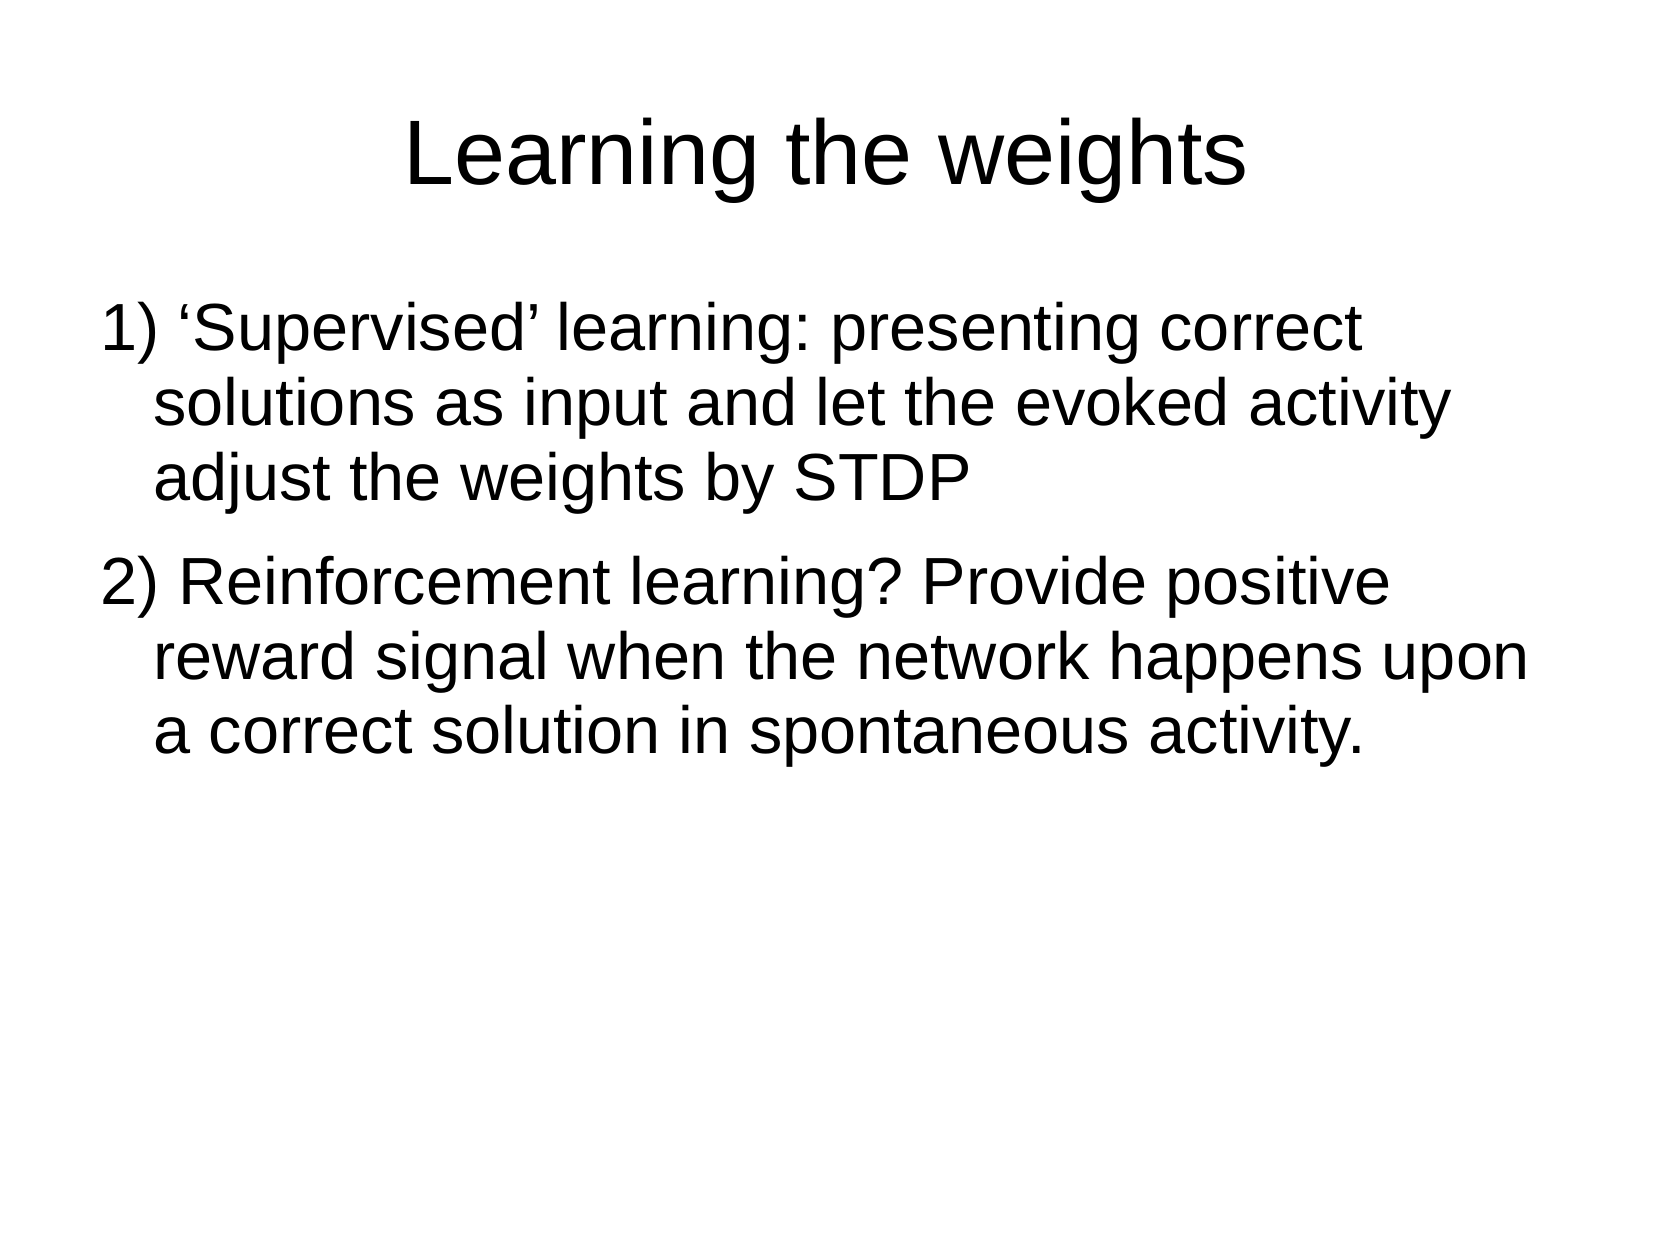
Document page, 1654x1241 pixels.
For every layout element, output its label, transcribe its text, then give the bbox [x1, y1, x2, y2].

list ‘Supervised’ learning: presenting correct solutions as input and let the evoked activity adjust the weights by STDP Reinforcement learning? Provide positive reward signal when the network happens upon a correct solution in spontaneous activity. [82, 290, 1571, 1010]
title Learning the weights [82, 49, 1571, 257]
